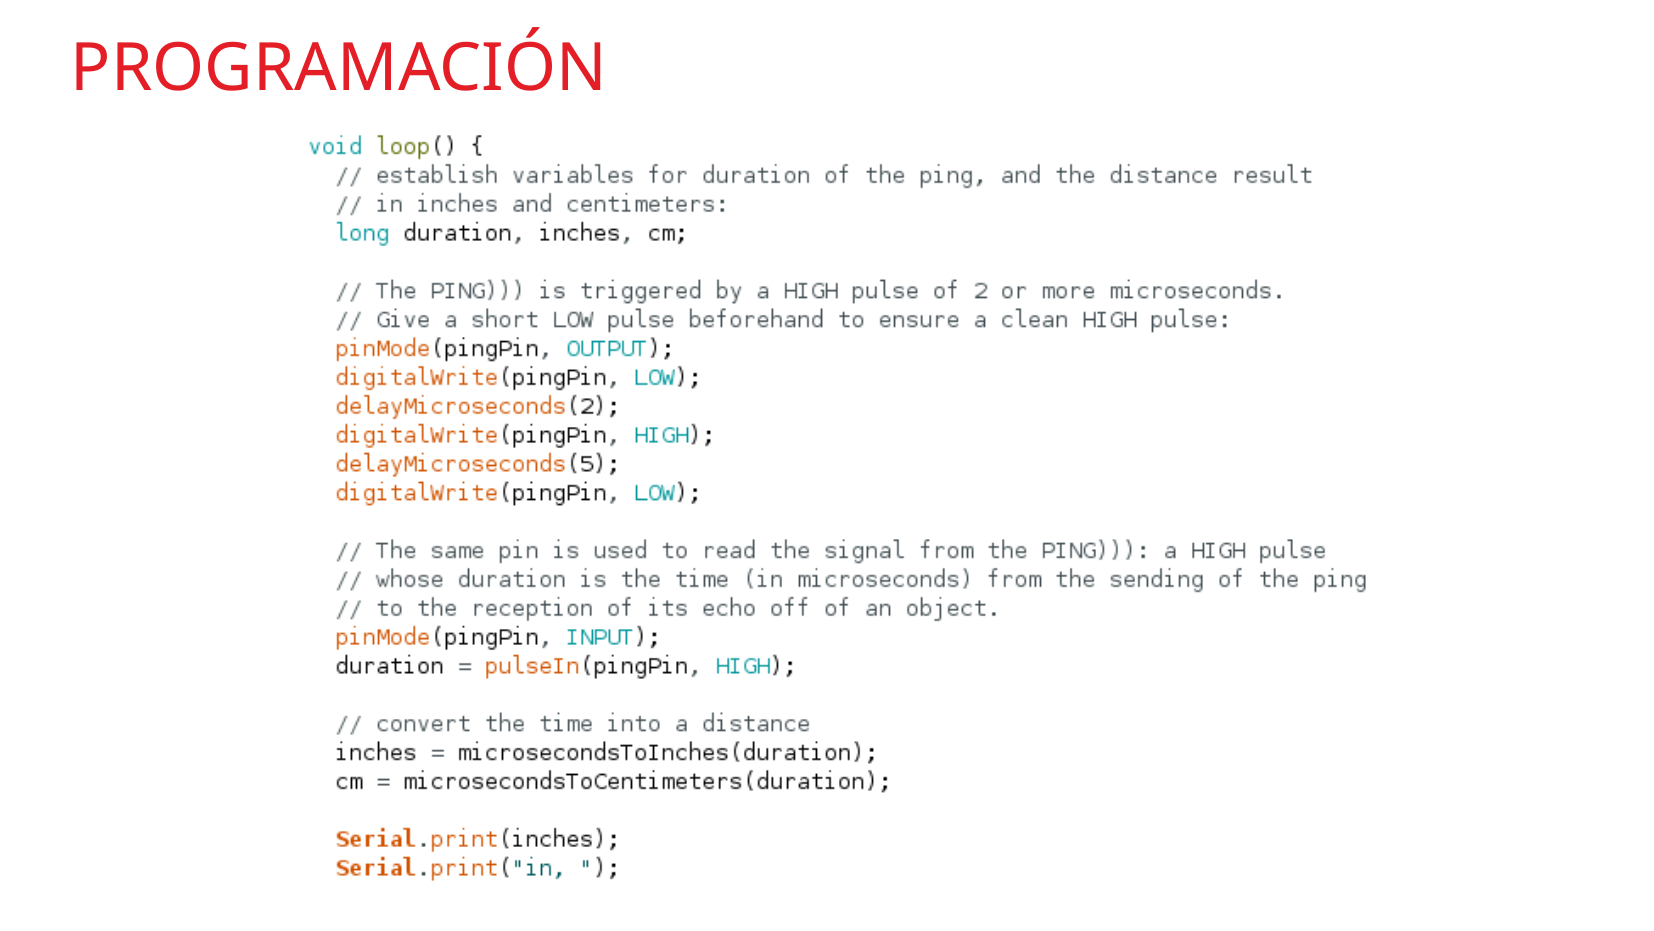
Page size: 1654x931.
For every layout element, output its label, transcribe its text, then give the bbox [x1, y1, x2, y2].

picture [244, 100, 1410, 920]
title PROGRAMACIÓN [70, 11, 1347, 118]
